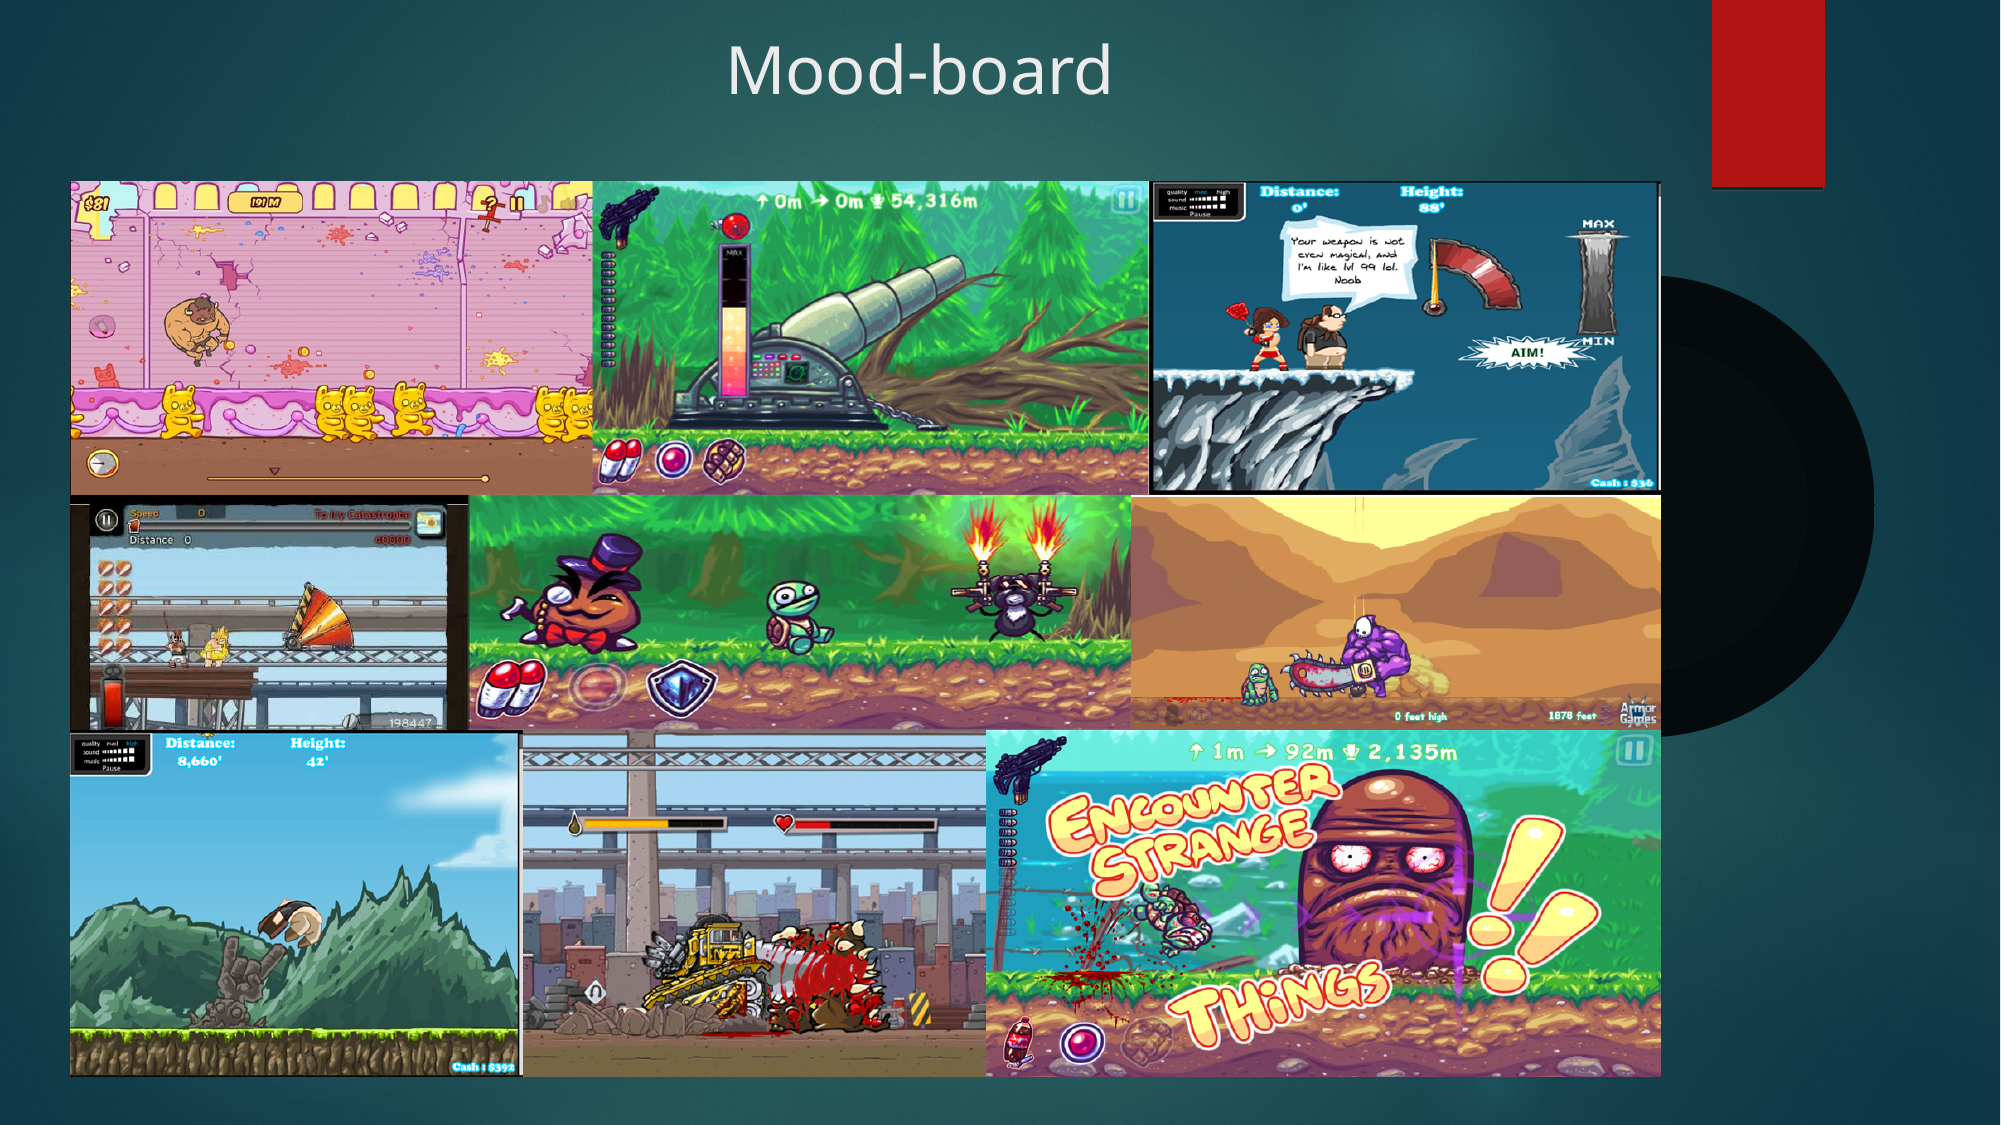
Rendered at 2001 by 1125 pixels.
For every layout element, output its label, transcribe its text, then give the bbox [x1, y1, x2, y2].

title Mood-board [709, 20, 1184, 181]
picture [70, 181, 1661, 1077]
